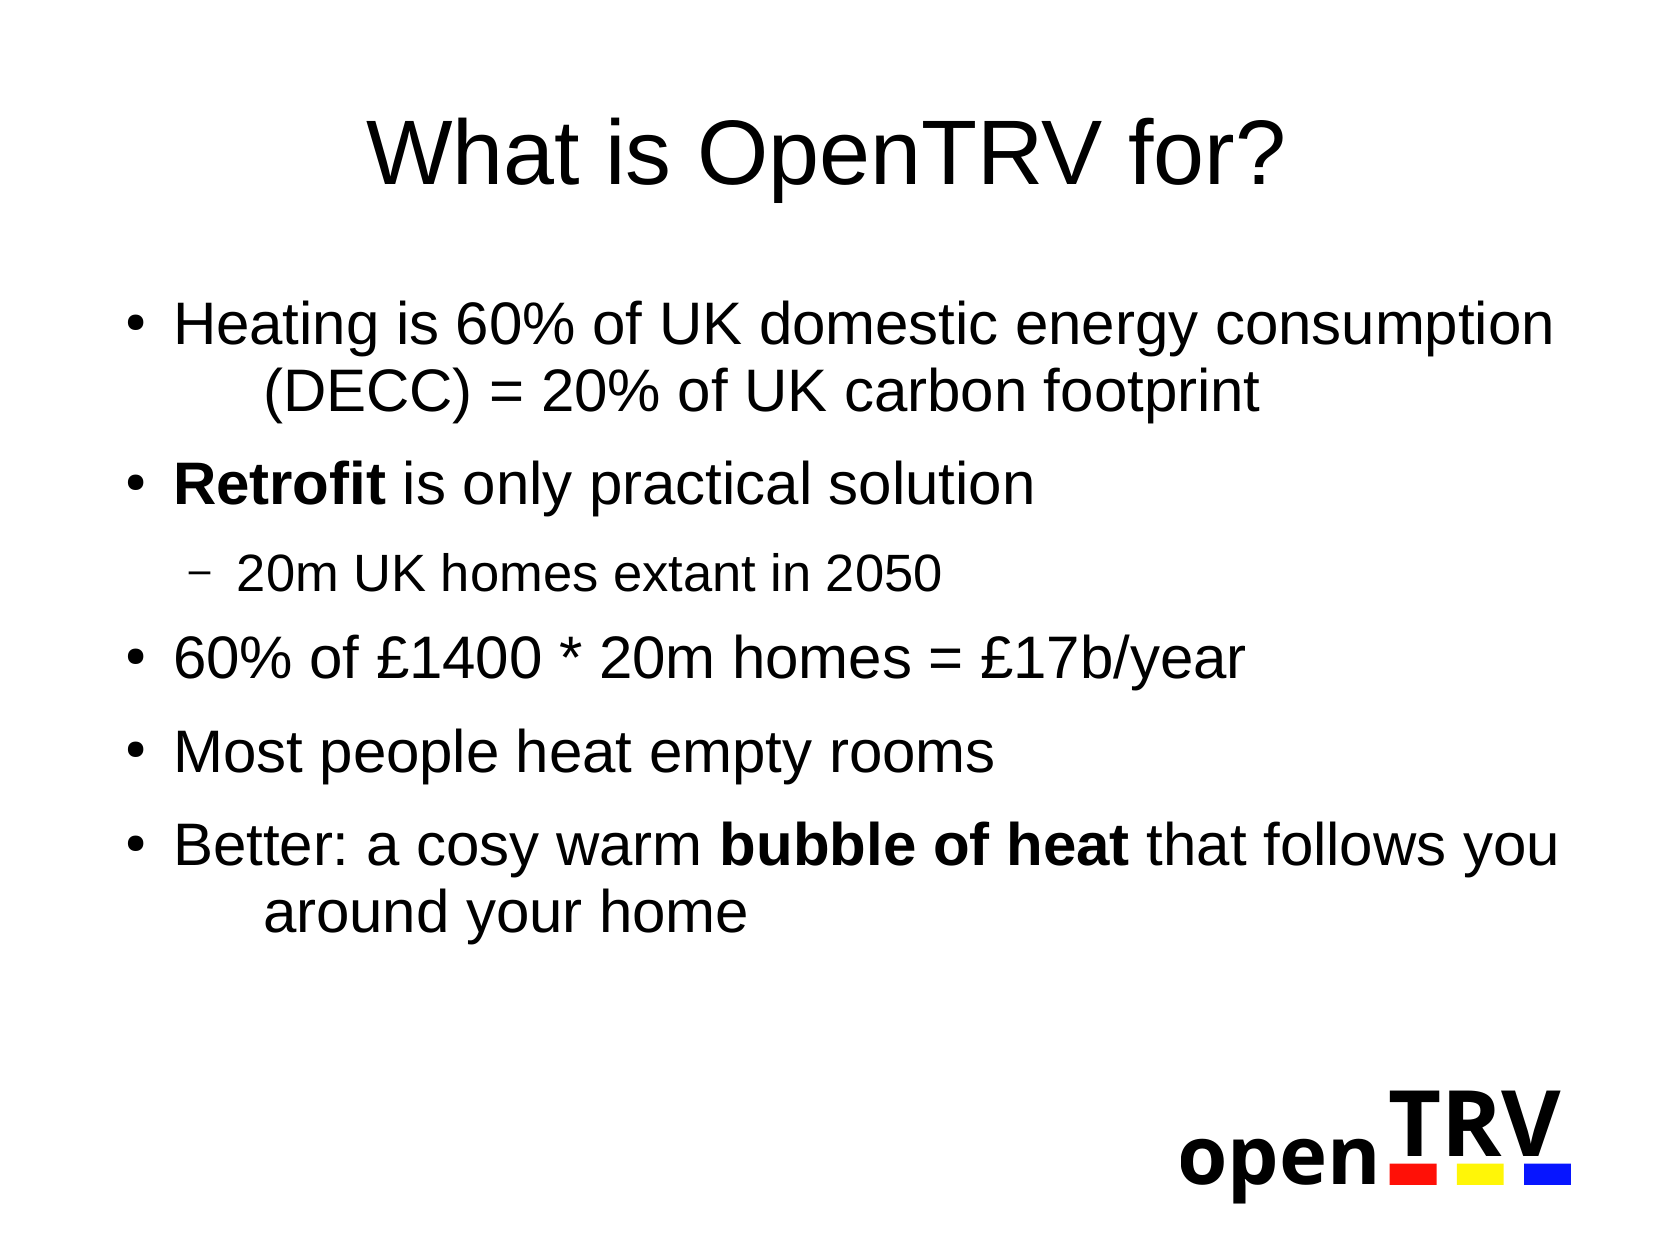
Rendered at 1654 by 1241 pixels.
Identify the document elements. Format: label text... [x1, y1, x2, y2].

title What is OpenTRV for? [82, 49, 1571, 257]
list Heating is 60% of UK domestic energy consumption (DECC) = 20% of UK carbon footprint Retrofit is only practical solution 20m UK homes extant in 2050 60% of £1400 * 20m homes = £17b/year Most people heat empty rooms Better: a cosy warm bubble of heat that follows you around your home [82, 290, 1571, 1010]
